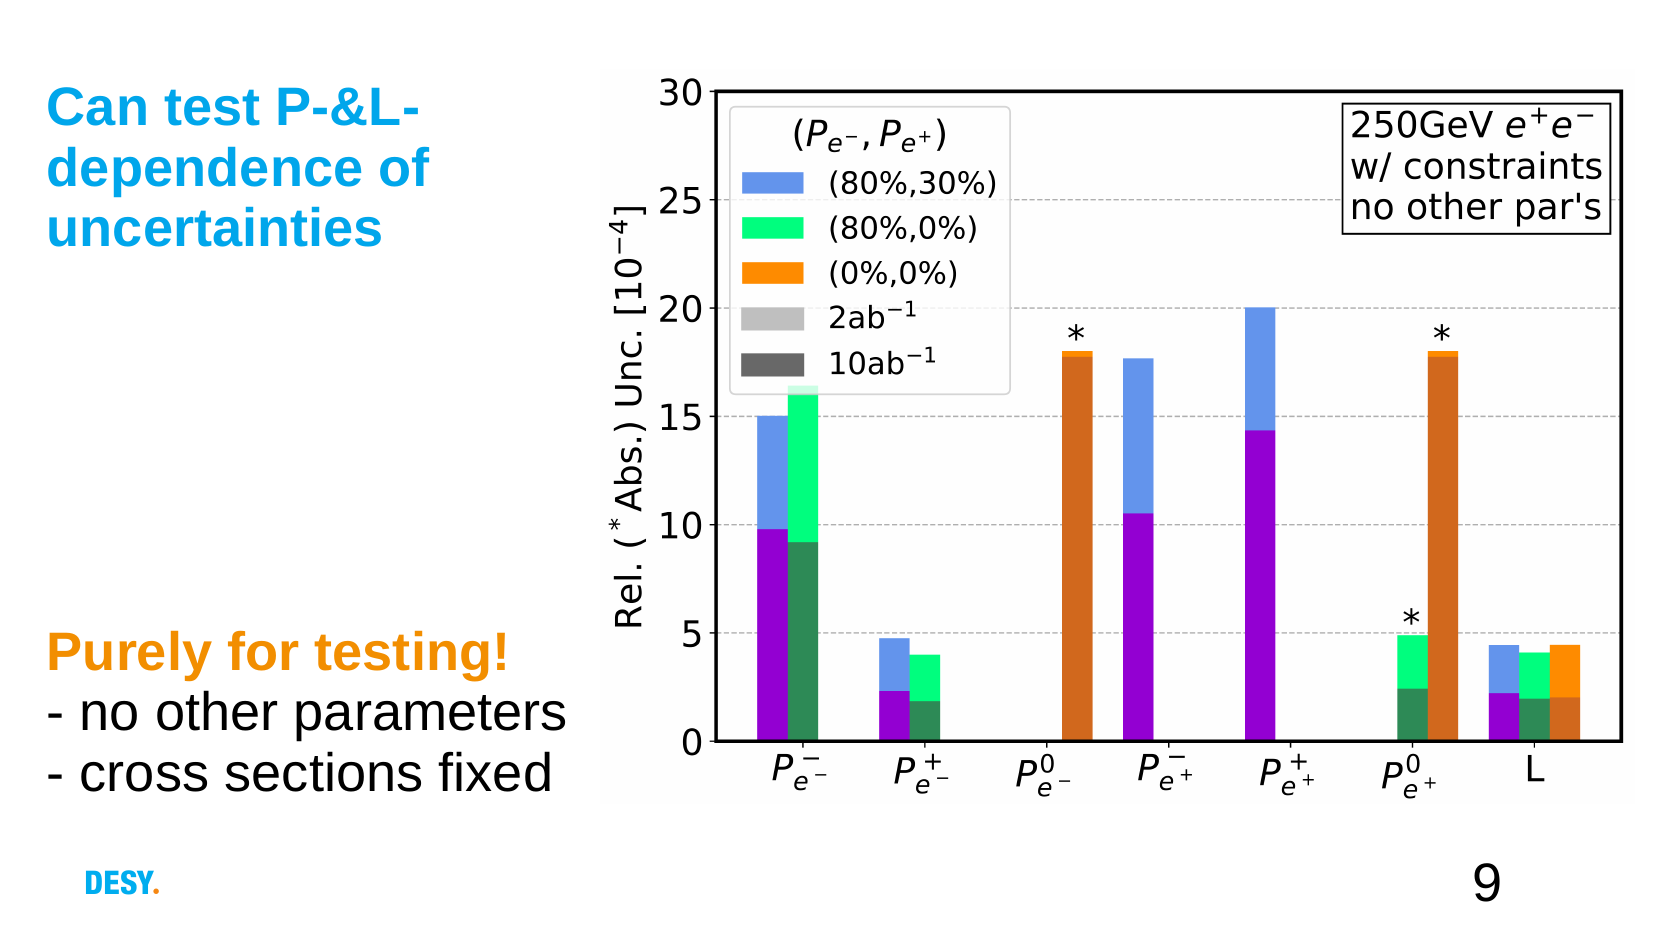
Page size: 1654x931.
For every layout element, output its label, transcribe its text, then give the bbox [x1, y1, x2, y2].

text_box Can test P-&L-dependence of uncertainties Purely for testing! - no other parameters - cross sections fixed [31, 69, 616, 811]
picture [600, 69, 1635, 804]
